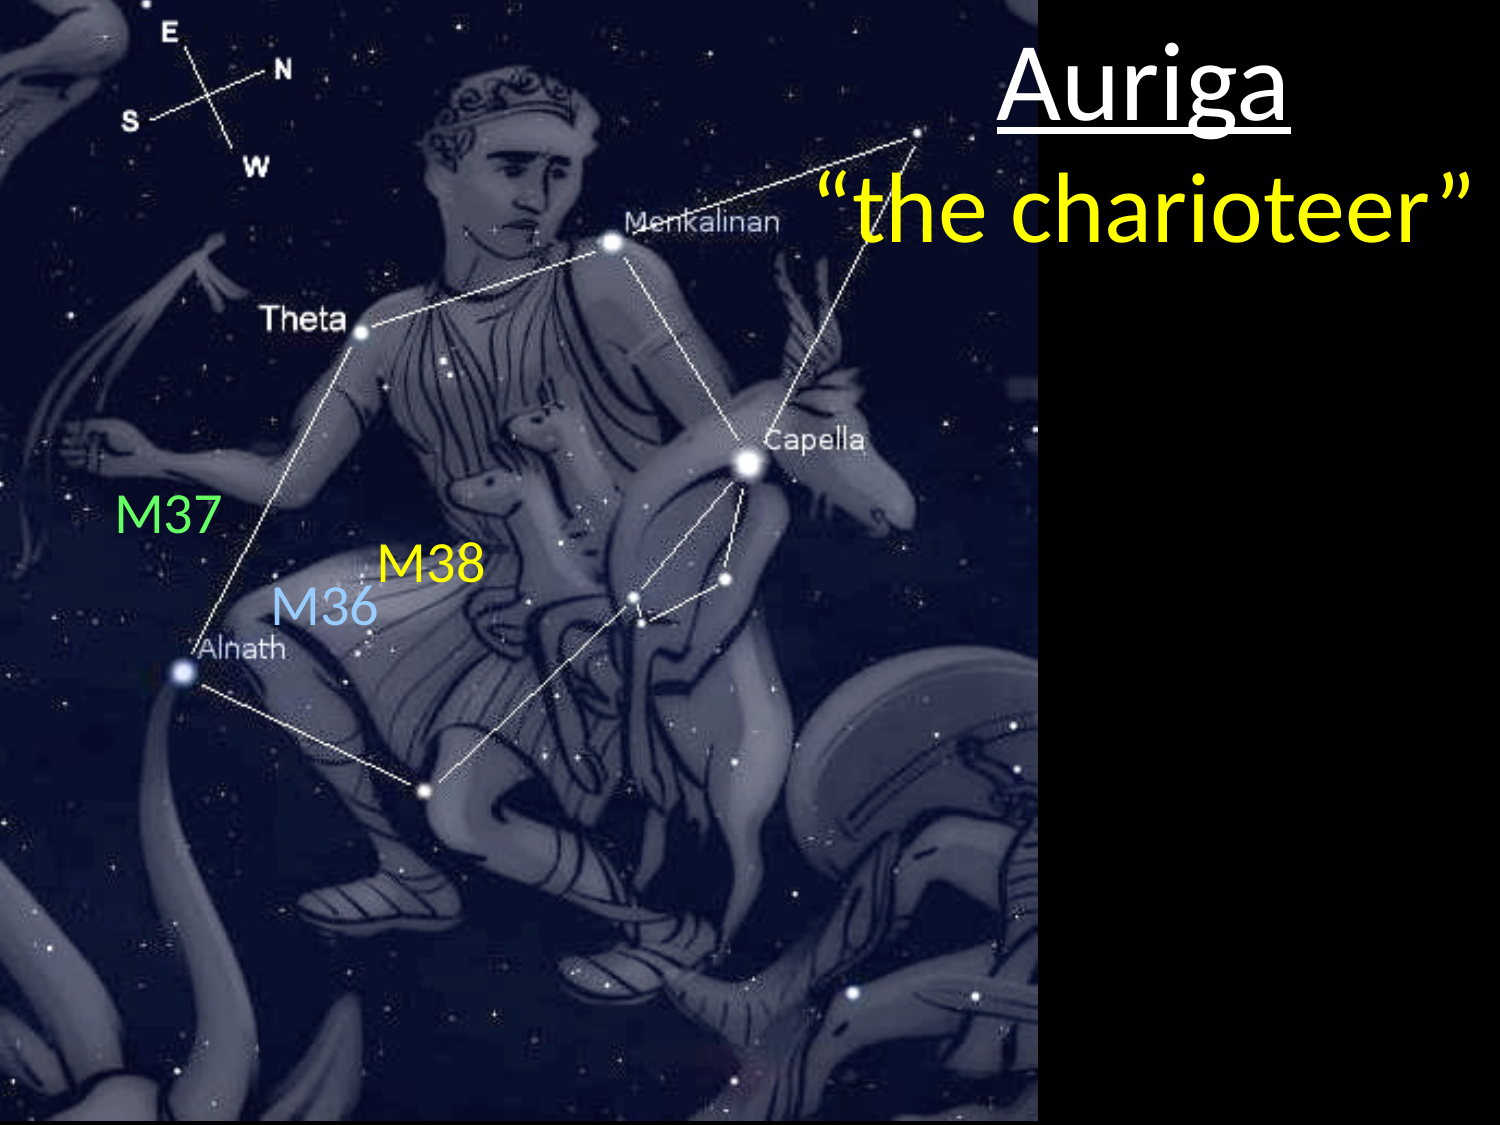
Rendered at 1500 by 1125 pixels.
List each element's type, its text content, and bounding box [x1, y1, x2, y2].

picture [0, 0, 1038, 1121]
text_box M37 [81, 467, 257, 554]
text_box Auriga “the charioteer” [787, 0, 1500, 273]
text_box M36 [237, 560, 413, 646]
text_box M38 [343, 517, 519, 603]
